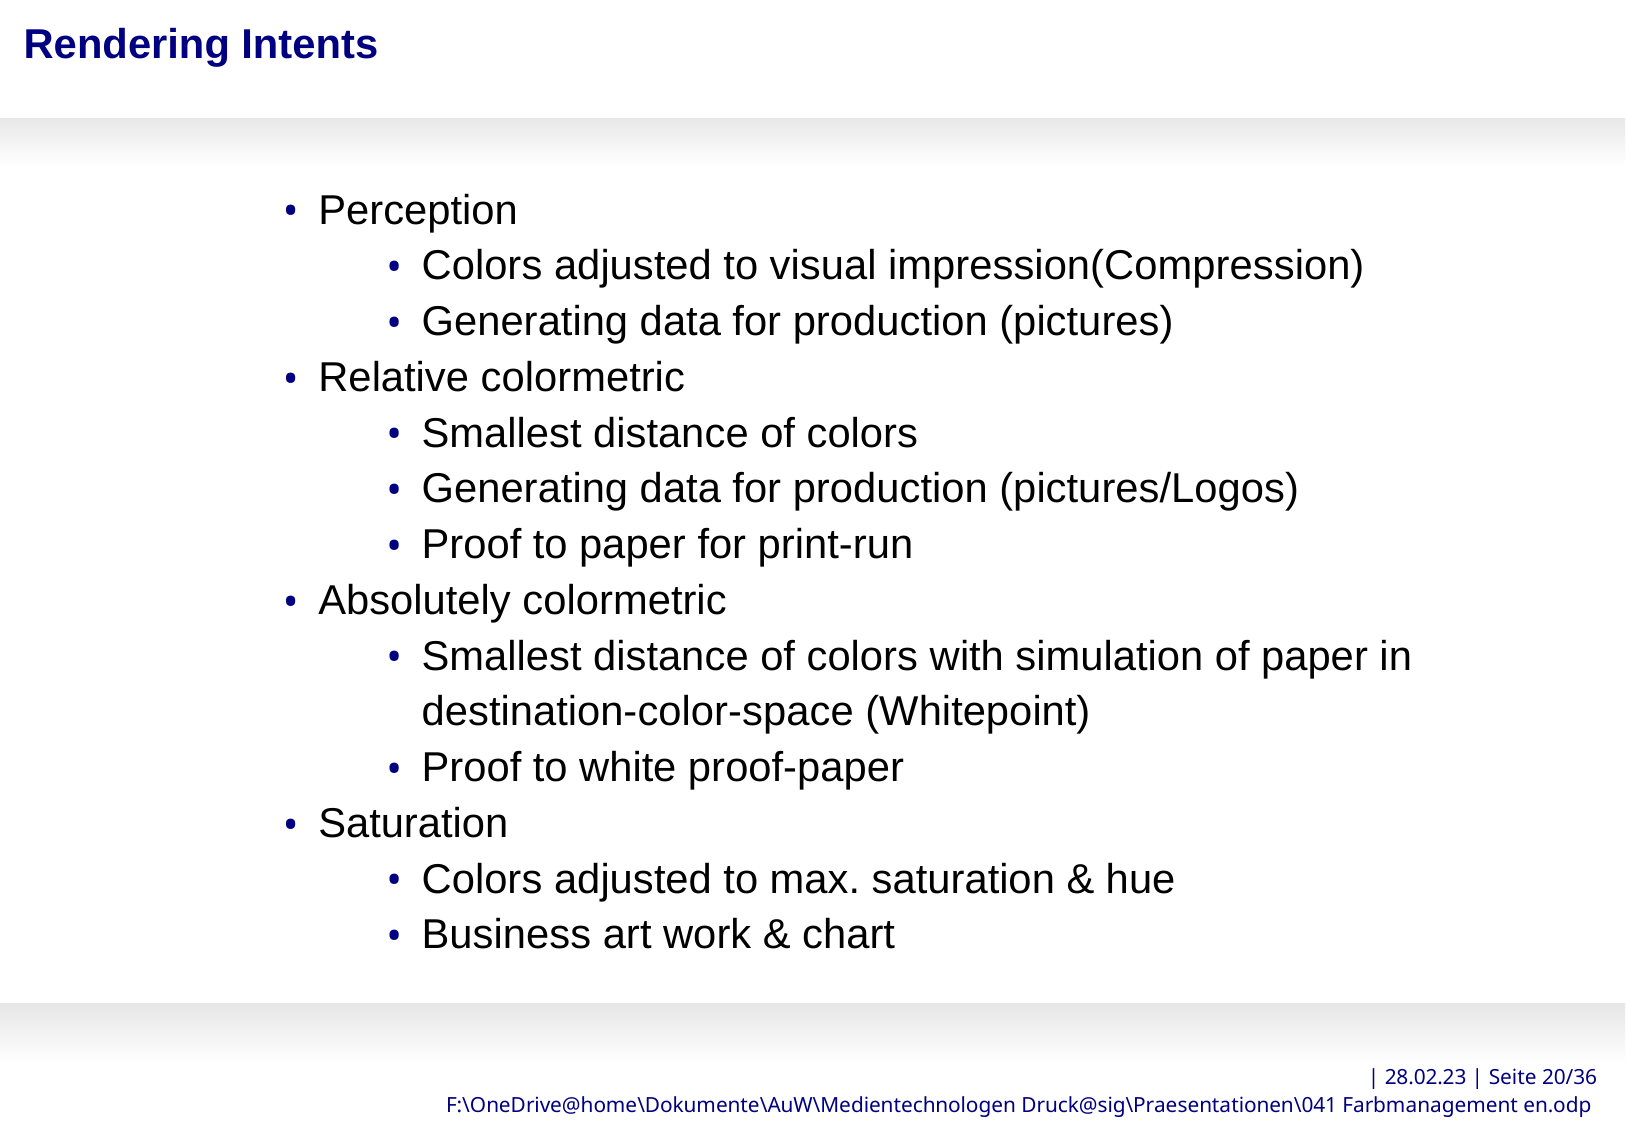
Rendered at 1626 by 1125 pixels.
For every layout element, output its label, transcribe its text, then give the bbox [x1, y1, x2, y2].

list Perception Colors adjusted to visual impression(Compression) Generating data for production (pictures) Relative colormetric Smallest distance of colors Generating data for production (pictures/Logos) Proof to paper for print-run Absolutely colormetric Smallest distance of colors with simulation of paper in destination-color-space (Whitepoint) Proof to white proof-paper Saturation Colors adjusted to max. saturation & hue Business art work & chart [236, 177, 1588, 958]
title Rendering Intents [23, 11, 1600, 130]
